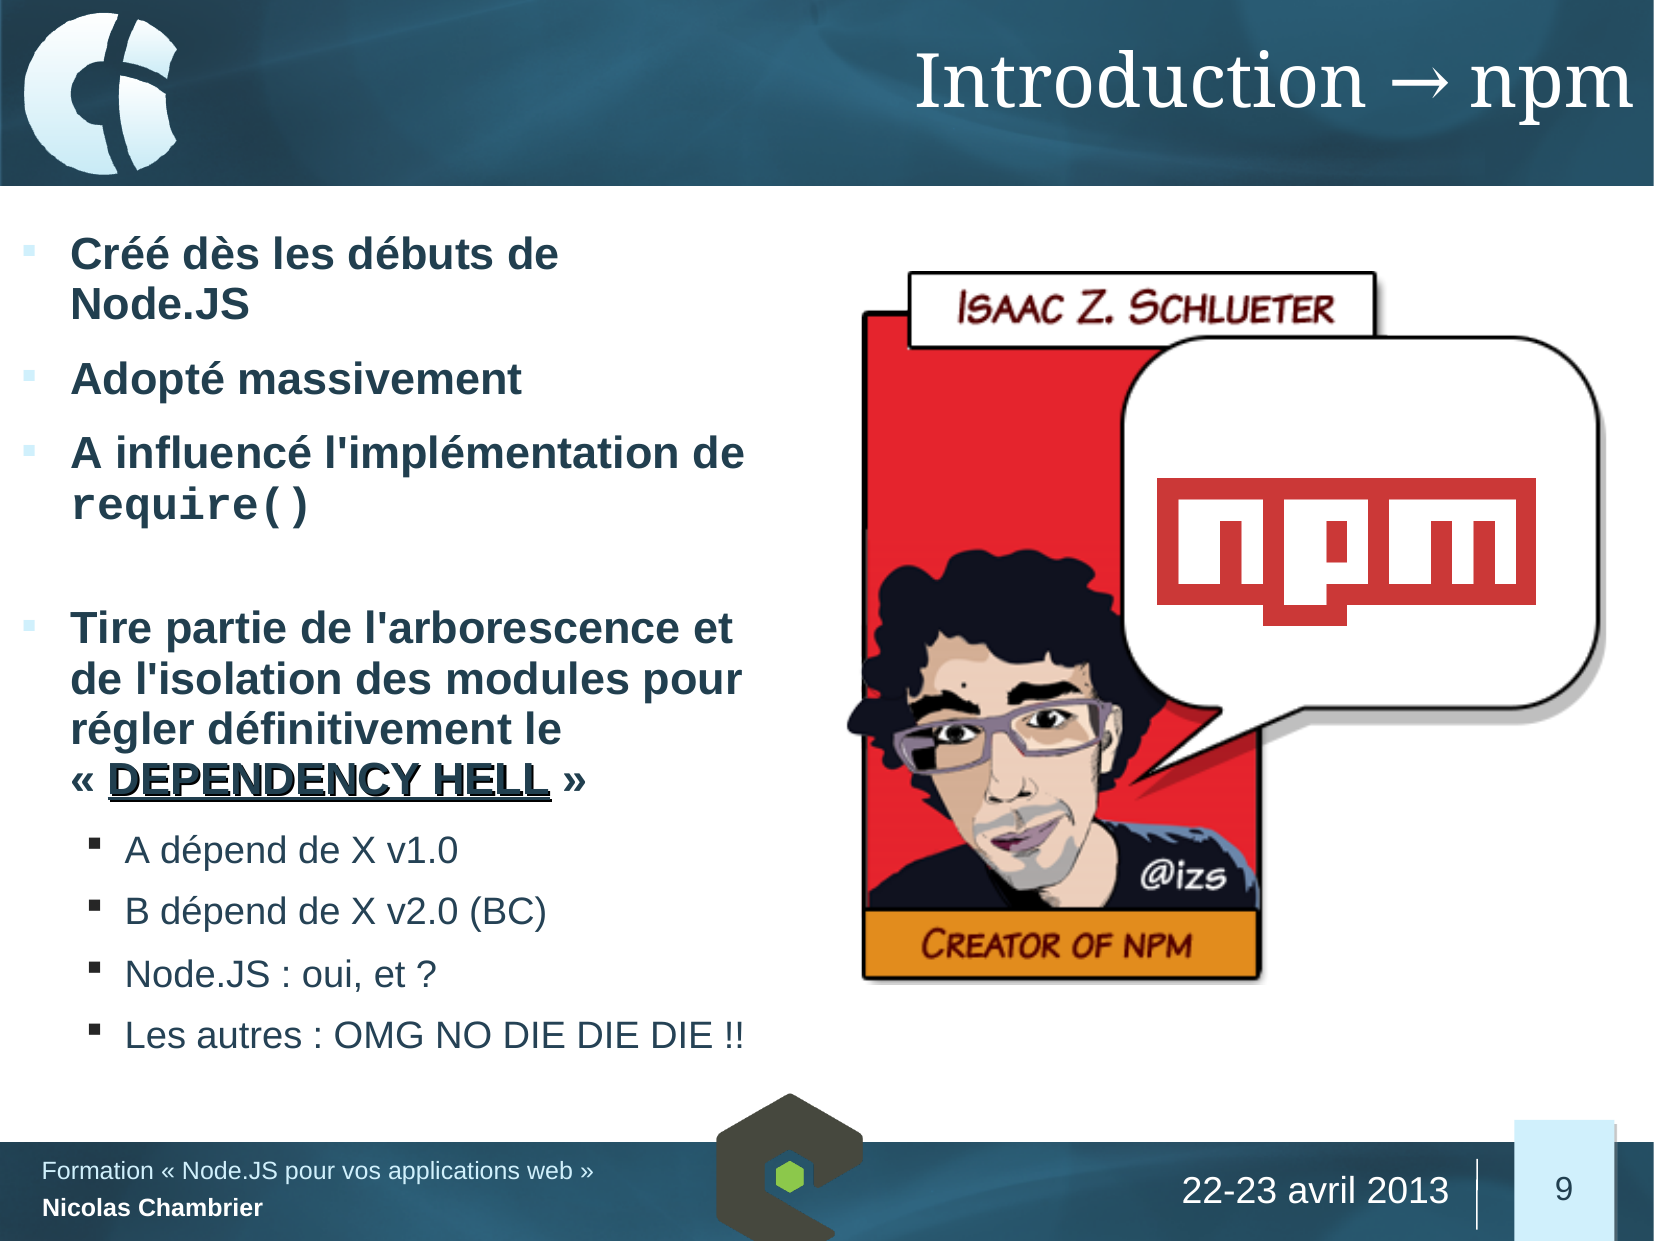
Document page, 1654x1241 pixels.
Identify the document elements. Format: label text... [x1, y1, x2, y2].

title Introduction → npm [226, 0, 1654, 187]
picture [716, 1093, 863, 1241]
list Créé dès les débuts de Node.JS Adopté massivement A influencé l'implémentation de require() Tire partie de l'arborescence et de l'isolation des modules pour régler définitivement le « DEPENDENCY HELL » A dépend de X v1.0 B dépend de X v2.0 (BC) Node.JS : oui, et ? Les autres : OMG NO DIE DIE DIE !! [23, 224, 750, 1108]
picture [0, 0, 221, 187]
picture [791, 271, 1632, 985]
